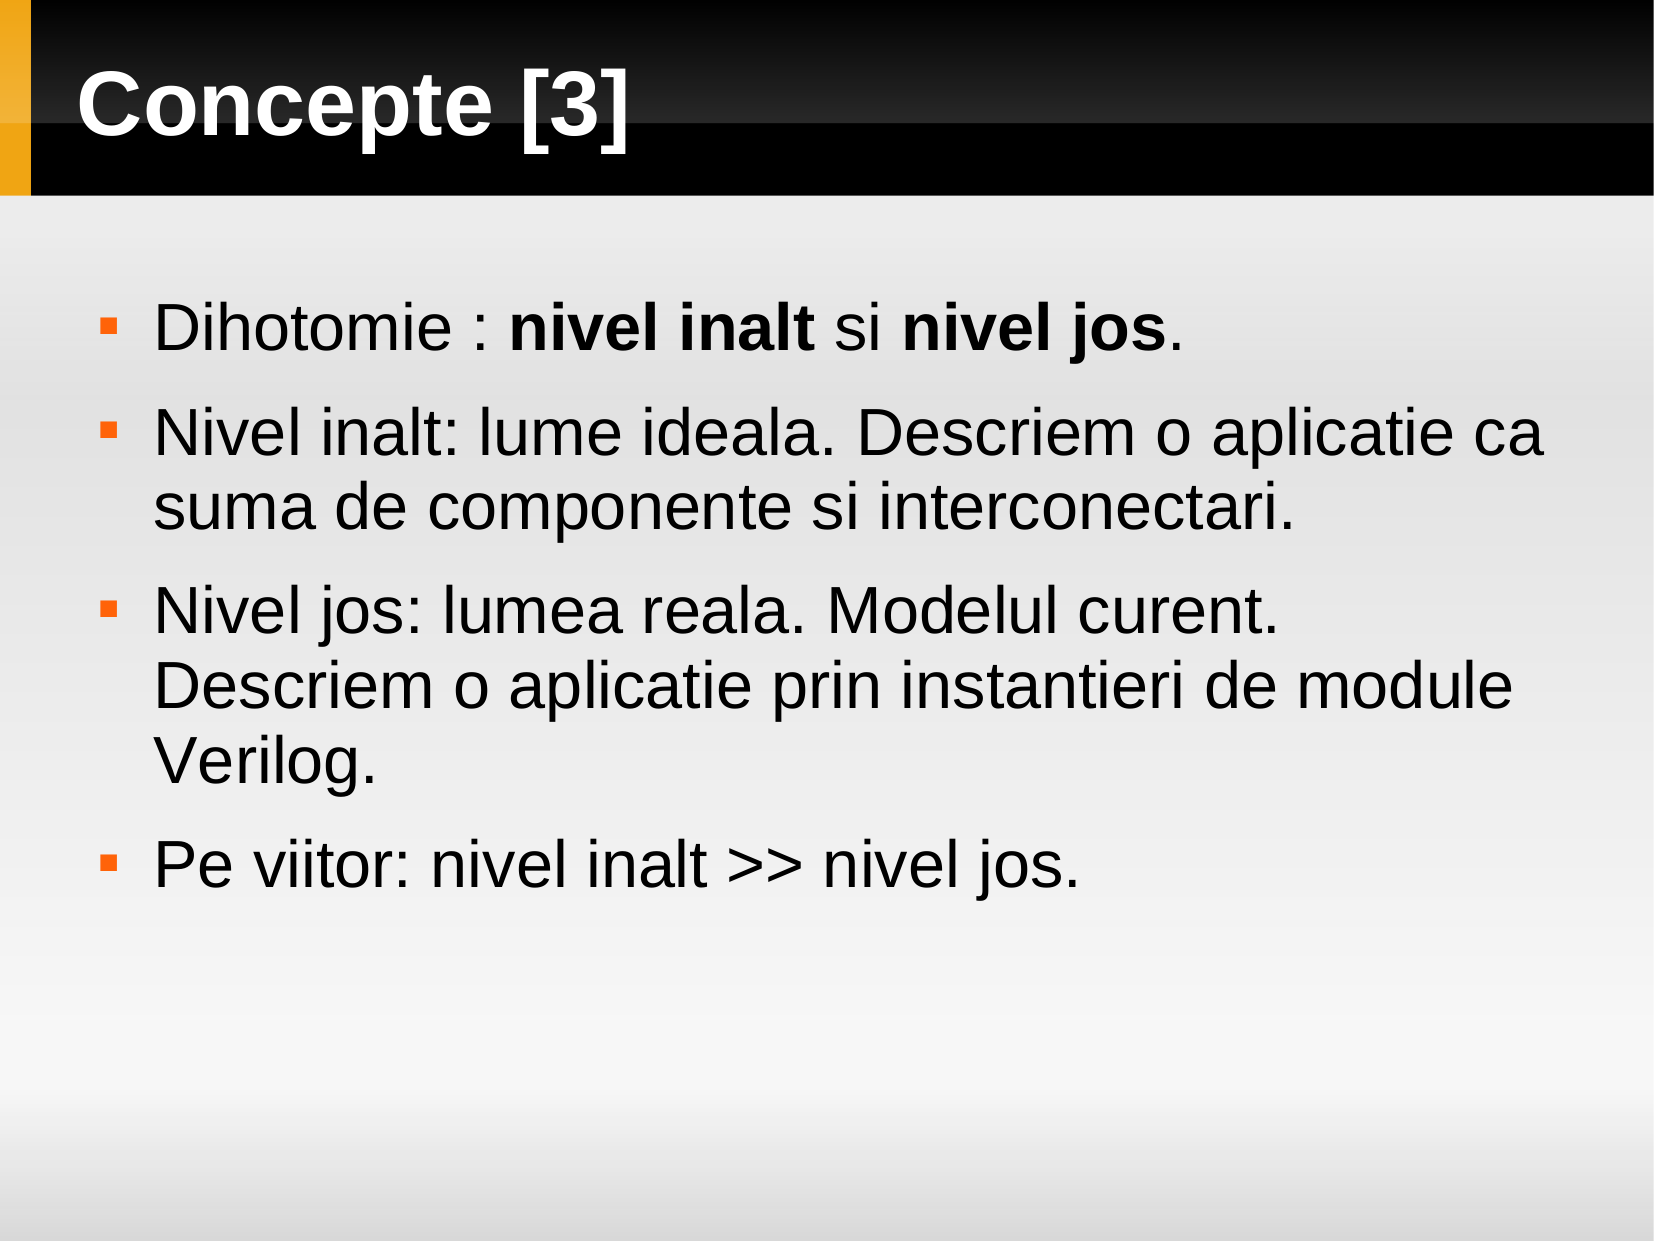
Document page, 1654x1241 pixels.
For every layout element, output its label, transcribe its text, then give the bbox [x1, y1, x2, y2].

picture [0, 0, 1654, 1241]
list Dihotomie : nivel inalt si nivel jos. Nivel inalt: lume ideala. Descriem o aplicatie ca suma de componente si interconectari. Nivel jos: lumea reala. Modelul curent. Descriem o aplicatie prin instantieri de module Verilog. Pe viitor: nivel inalt >> nivel jos. [82, 290, 1571, 1094]
title Concepte [3] [76, 7, 1565, 200]
